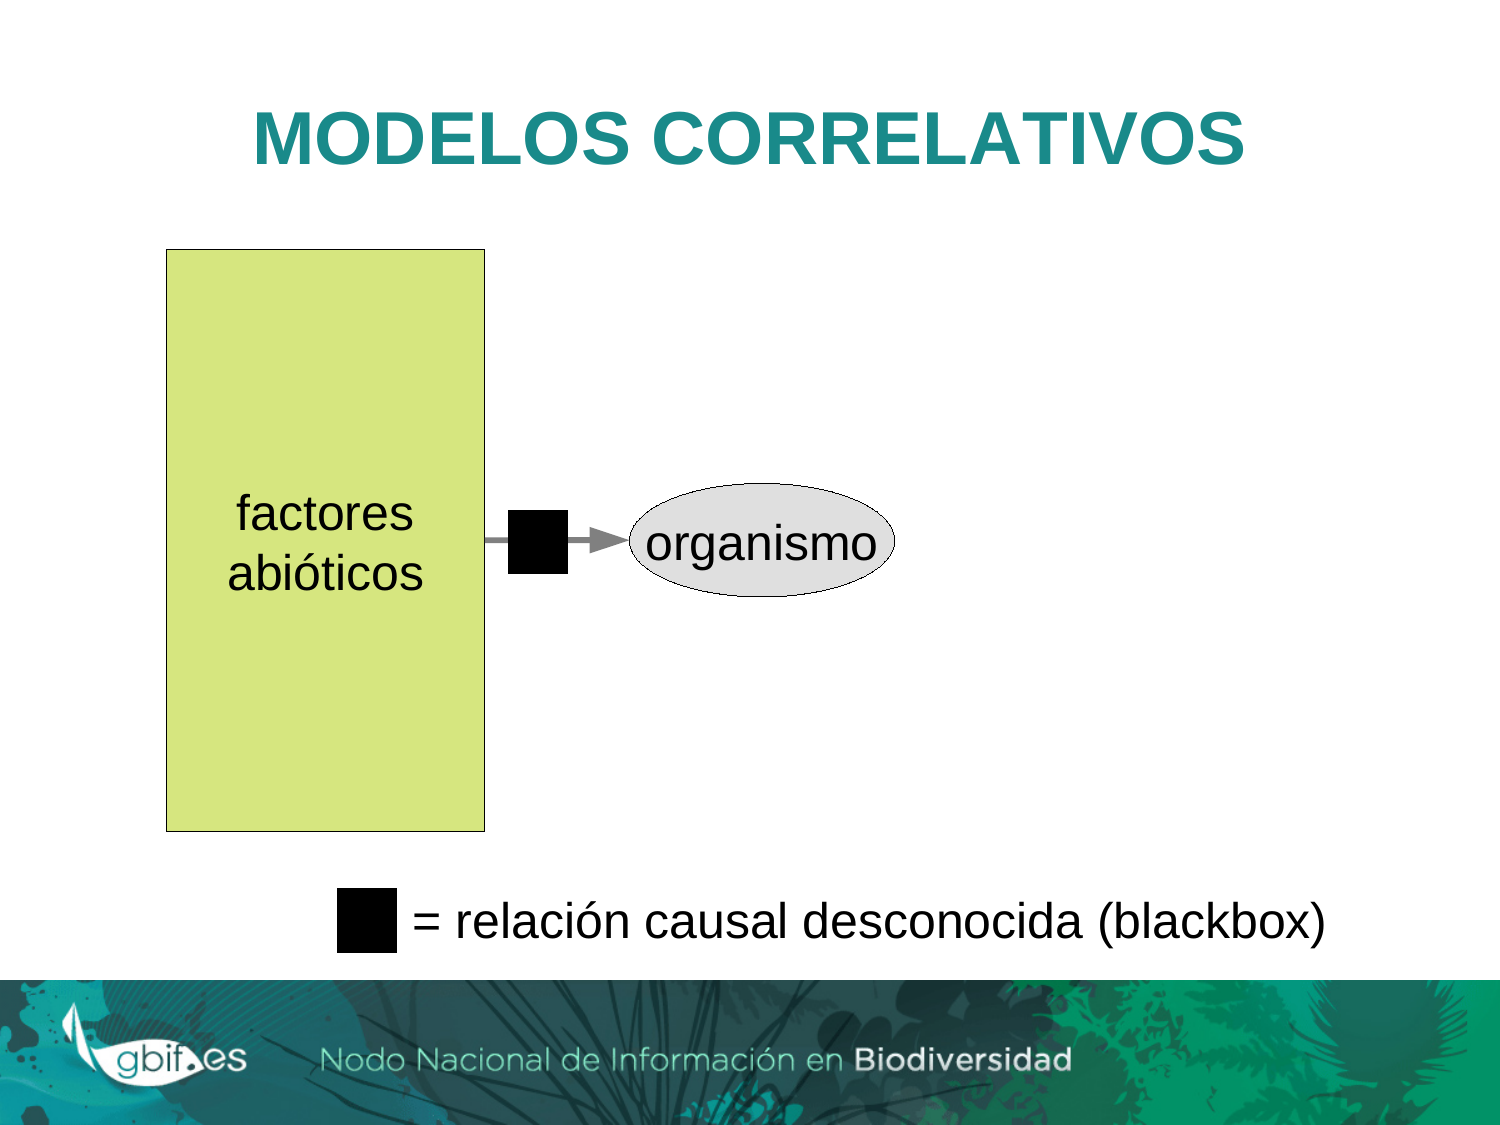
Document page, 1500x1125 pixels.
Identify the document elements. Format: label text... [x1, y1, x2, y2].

title MODELOS CORRELATIVOS [112, 0, 1388, 447]
text_box = relación causal desconocida (blackbox) [398, 881, 1363, 957]
picture [0, 980, 1500, 1125]
text_box factores abióticos [166, 249, 485, 832]
text_box [508, 510, 568, 574]
text_box organismo [629, 483, 895, 597]
text_box [337, 888, 397, 953]
